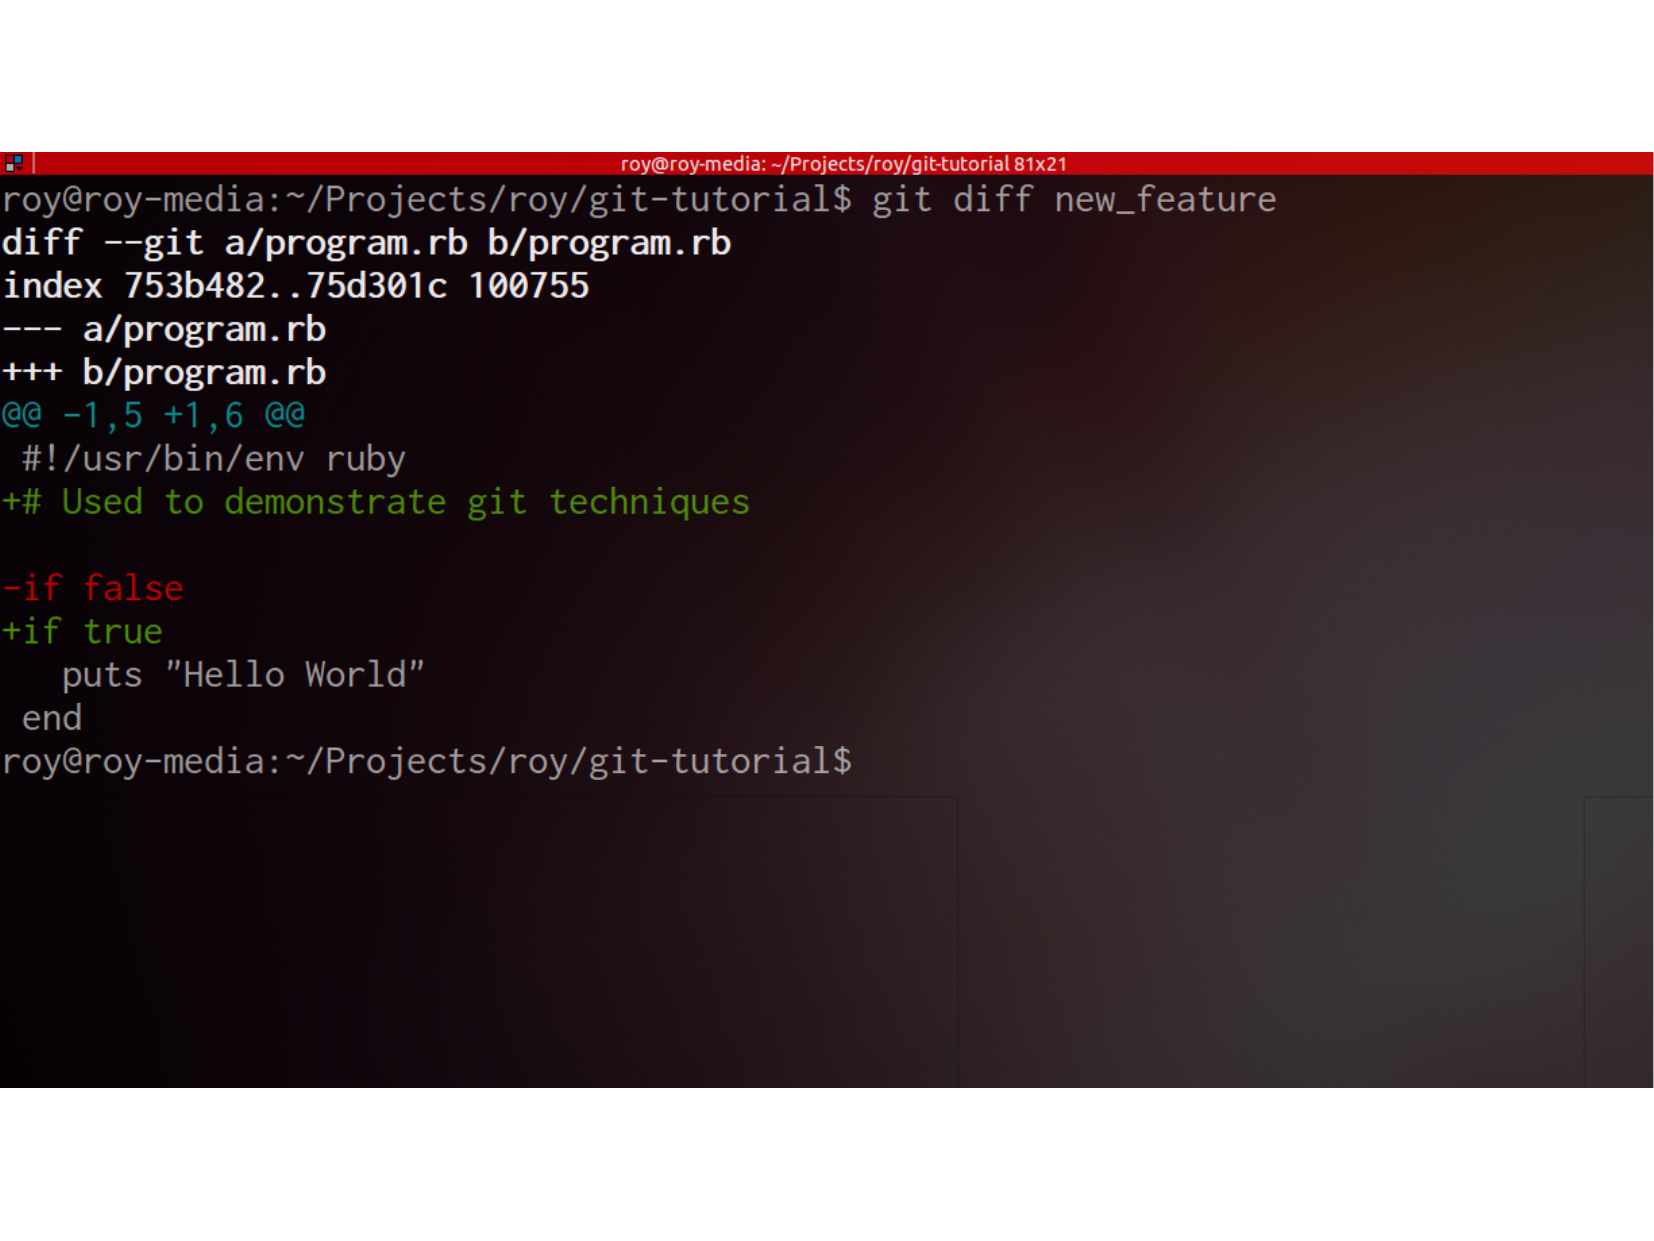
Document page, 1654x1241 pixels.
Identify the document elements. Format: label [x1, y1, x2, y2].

picture [0, 152, 1654, 1088]
